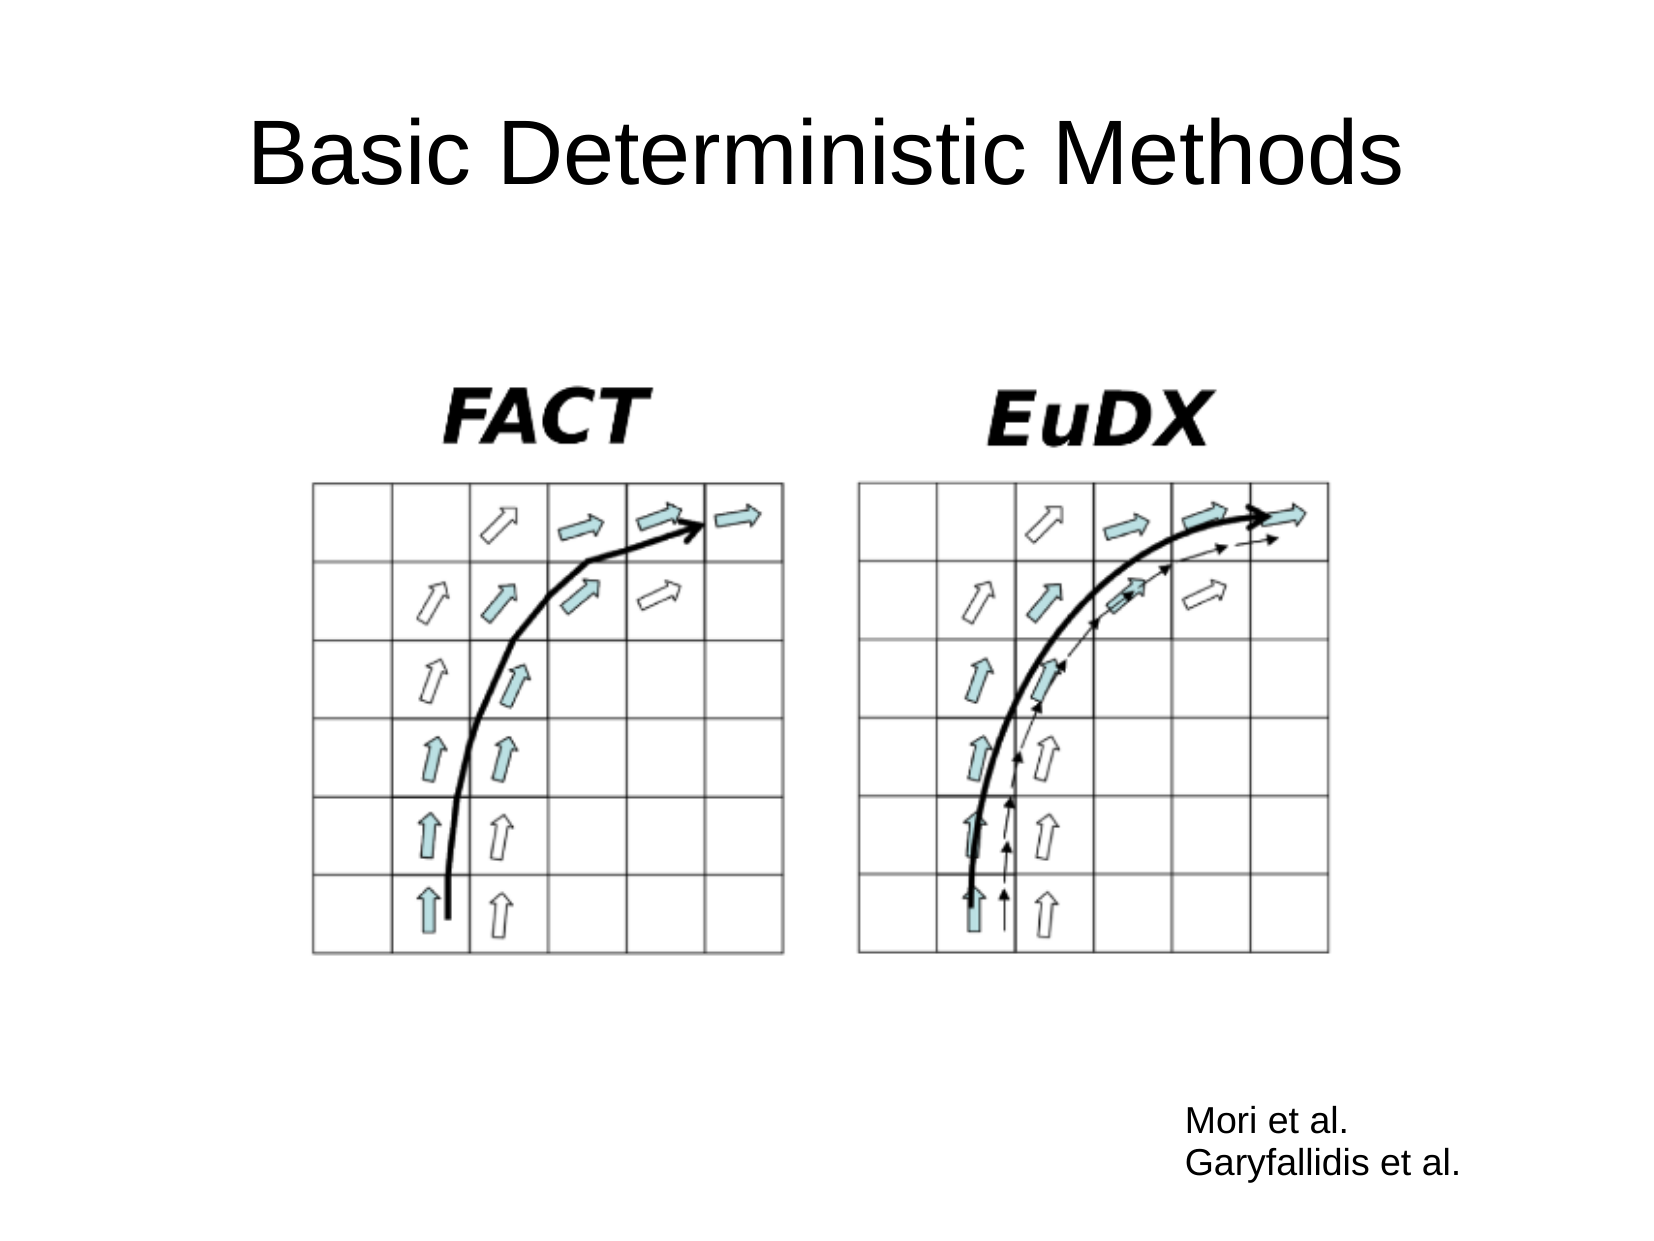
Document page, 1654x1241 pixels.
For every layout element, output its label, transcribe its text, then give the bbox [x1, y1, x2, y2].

title Basic Deterministic Methods [82, 56, 1571, 250]
text_box Mori et al. Garyfallidis et al. [1170, 1092, 1477, 1192]
picture [206, 324, 1434, 985]
